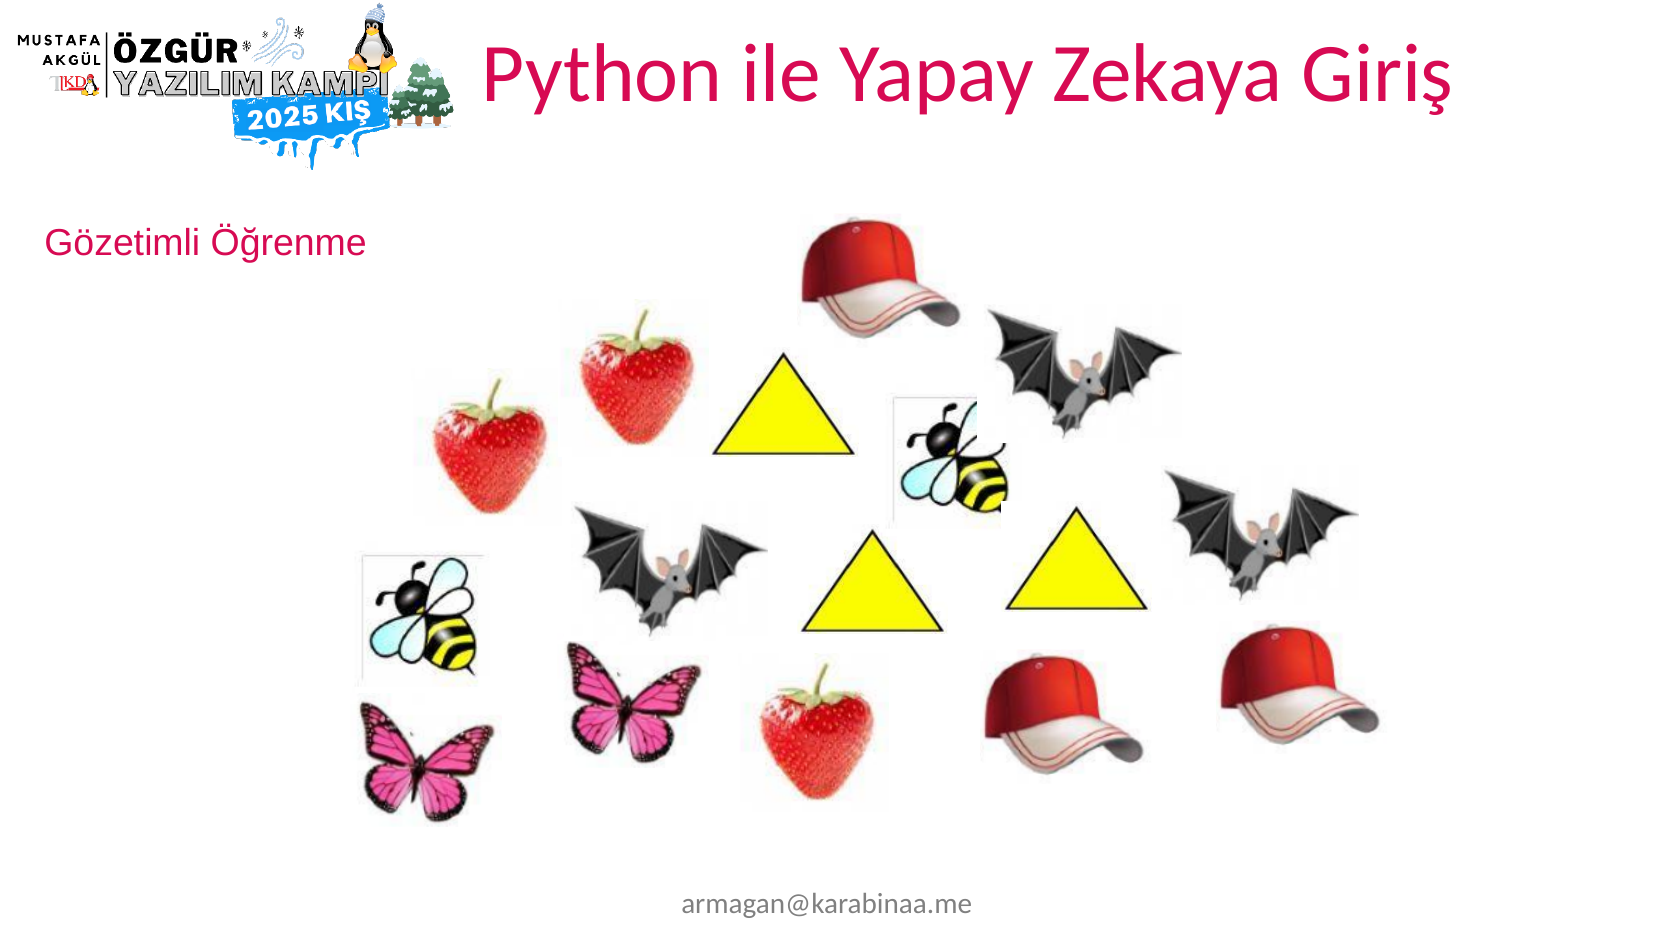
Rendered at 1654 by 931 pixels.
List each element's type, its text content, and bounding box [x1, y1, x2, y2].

picture [557, 501, 768, 768]
picture [1154, 465, 1359, 605]
text_box Python ile Yapay Zekaya Giriş [467, 10, 1654, 126]
picture [350, 541, 502, 827]
text_box armagan@karabinaa.me [0, 877, 1654, 928]
picture [738, 653, 889, 812]
picture [797, 304, 1182, 635]
picture [411, 213, 969, 526]
text_box Gözetimli Öğrenme [29, 213, 797, 271]
picture [980, 649, 1152, 784]
picture [1216, 620, 1388, 754]
picture [0, 0, 463, 177]
